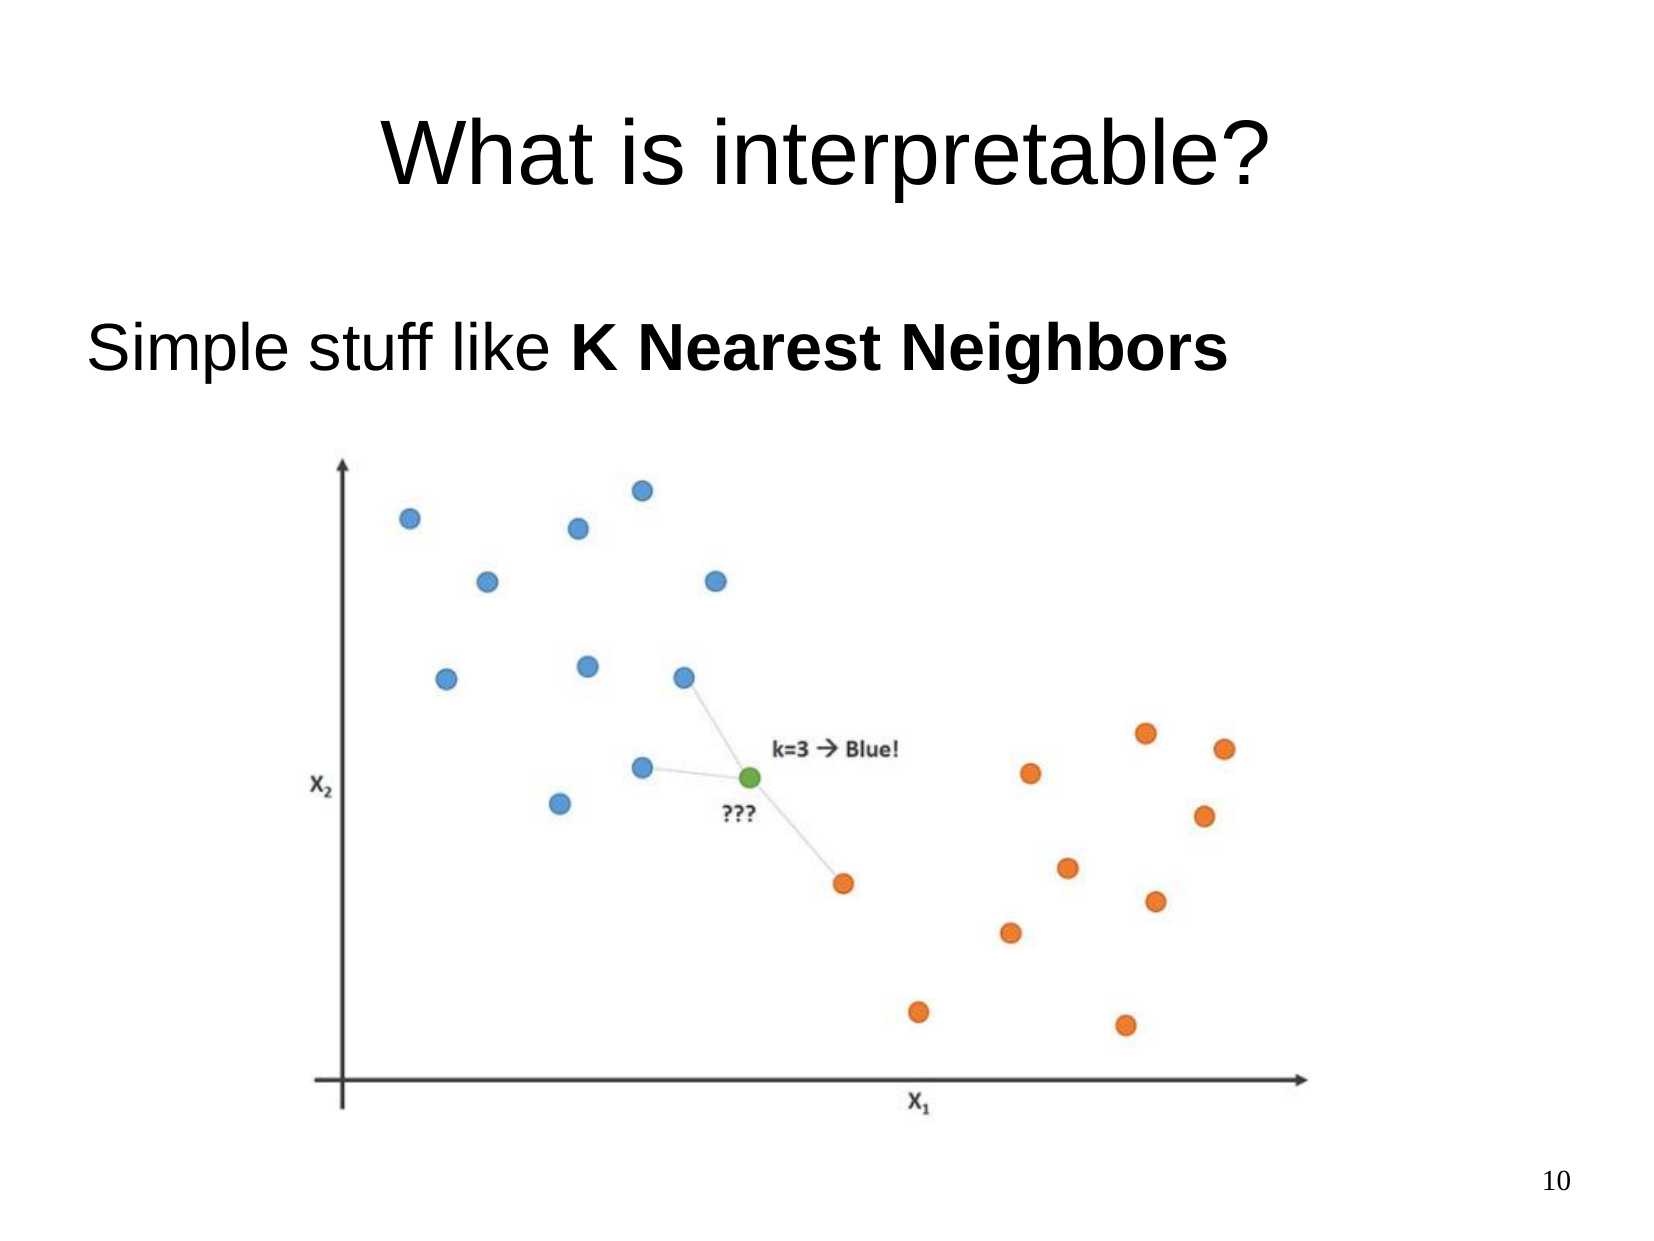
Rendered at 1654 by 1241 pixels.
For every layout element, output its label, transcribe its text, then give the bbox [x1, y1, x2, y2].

picture [285, 448, 1342, 1126]
title What is interpretable? [82, 49, 1571, 257]
subtitle Simple stuff like K Nearest Neighbors [86, 210, 1576, 1008]
